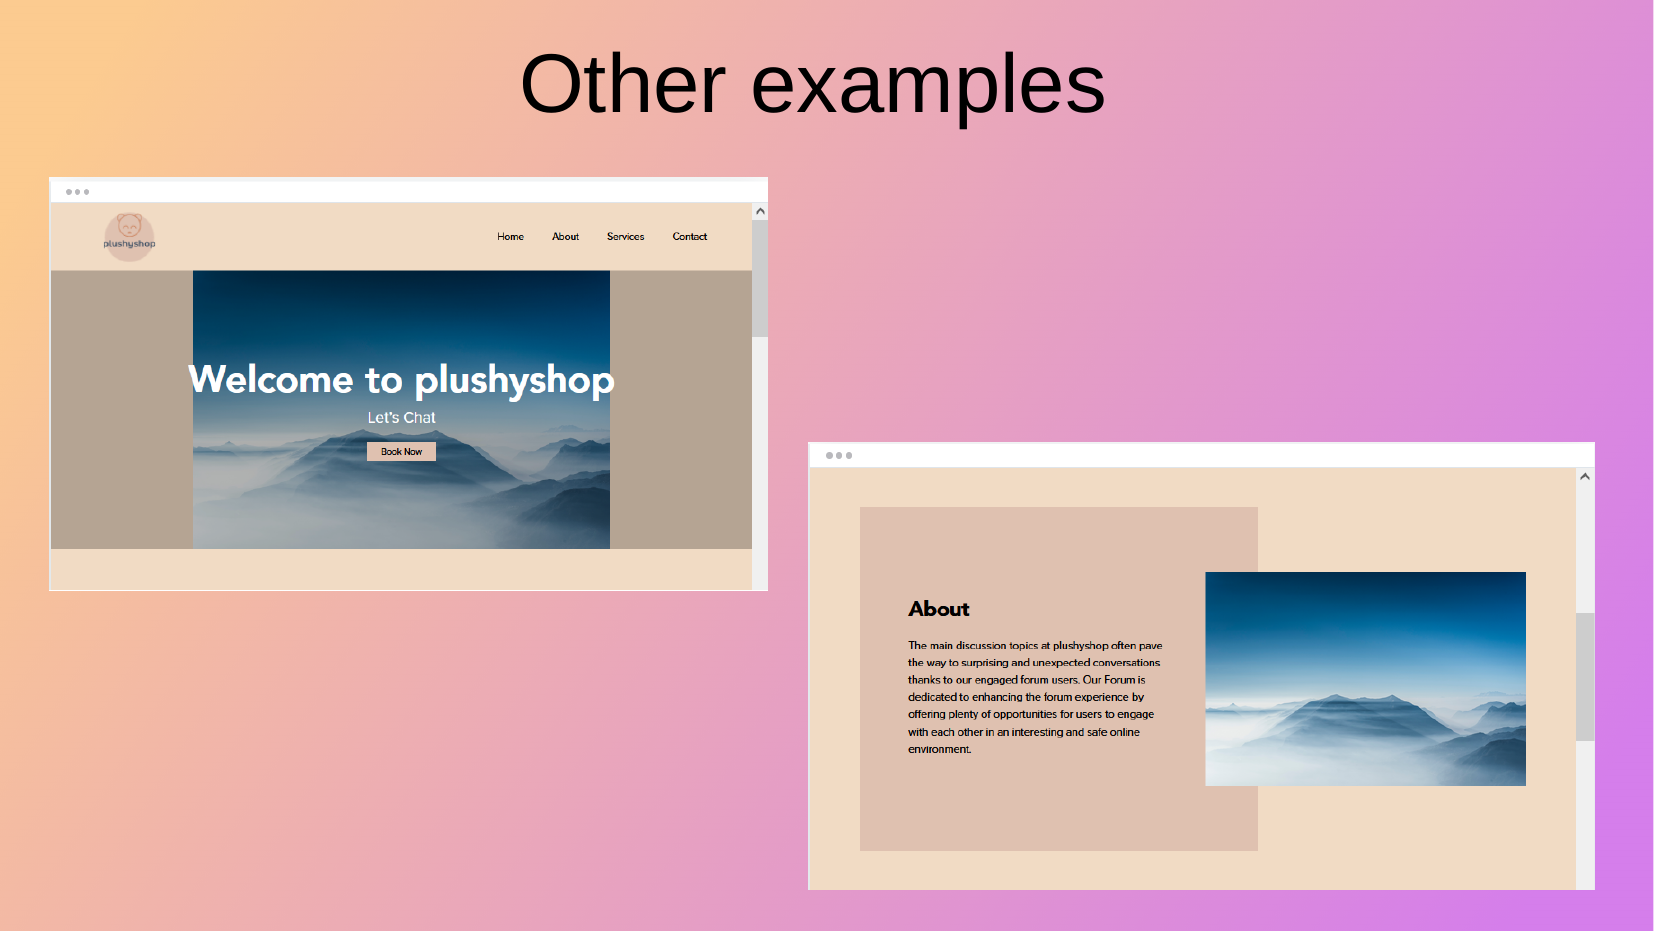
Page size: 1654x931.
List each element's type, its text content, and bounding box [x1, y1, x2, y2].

picture [0, 0, 1654, 931]
text_box Other examples [504, 29, 1123, 138]
